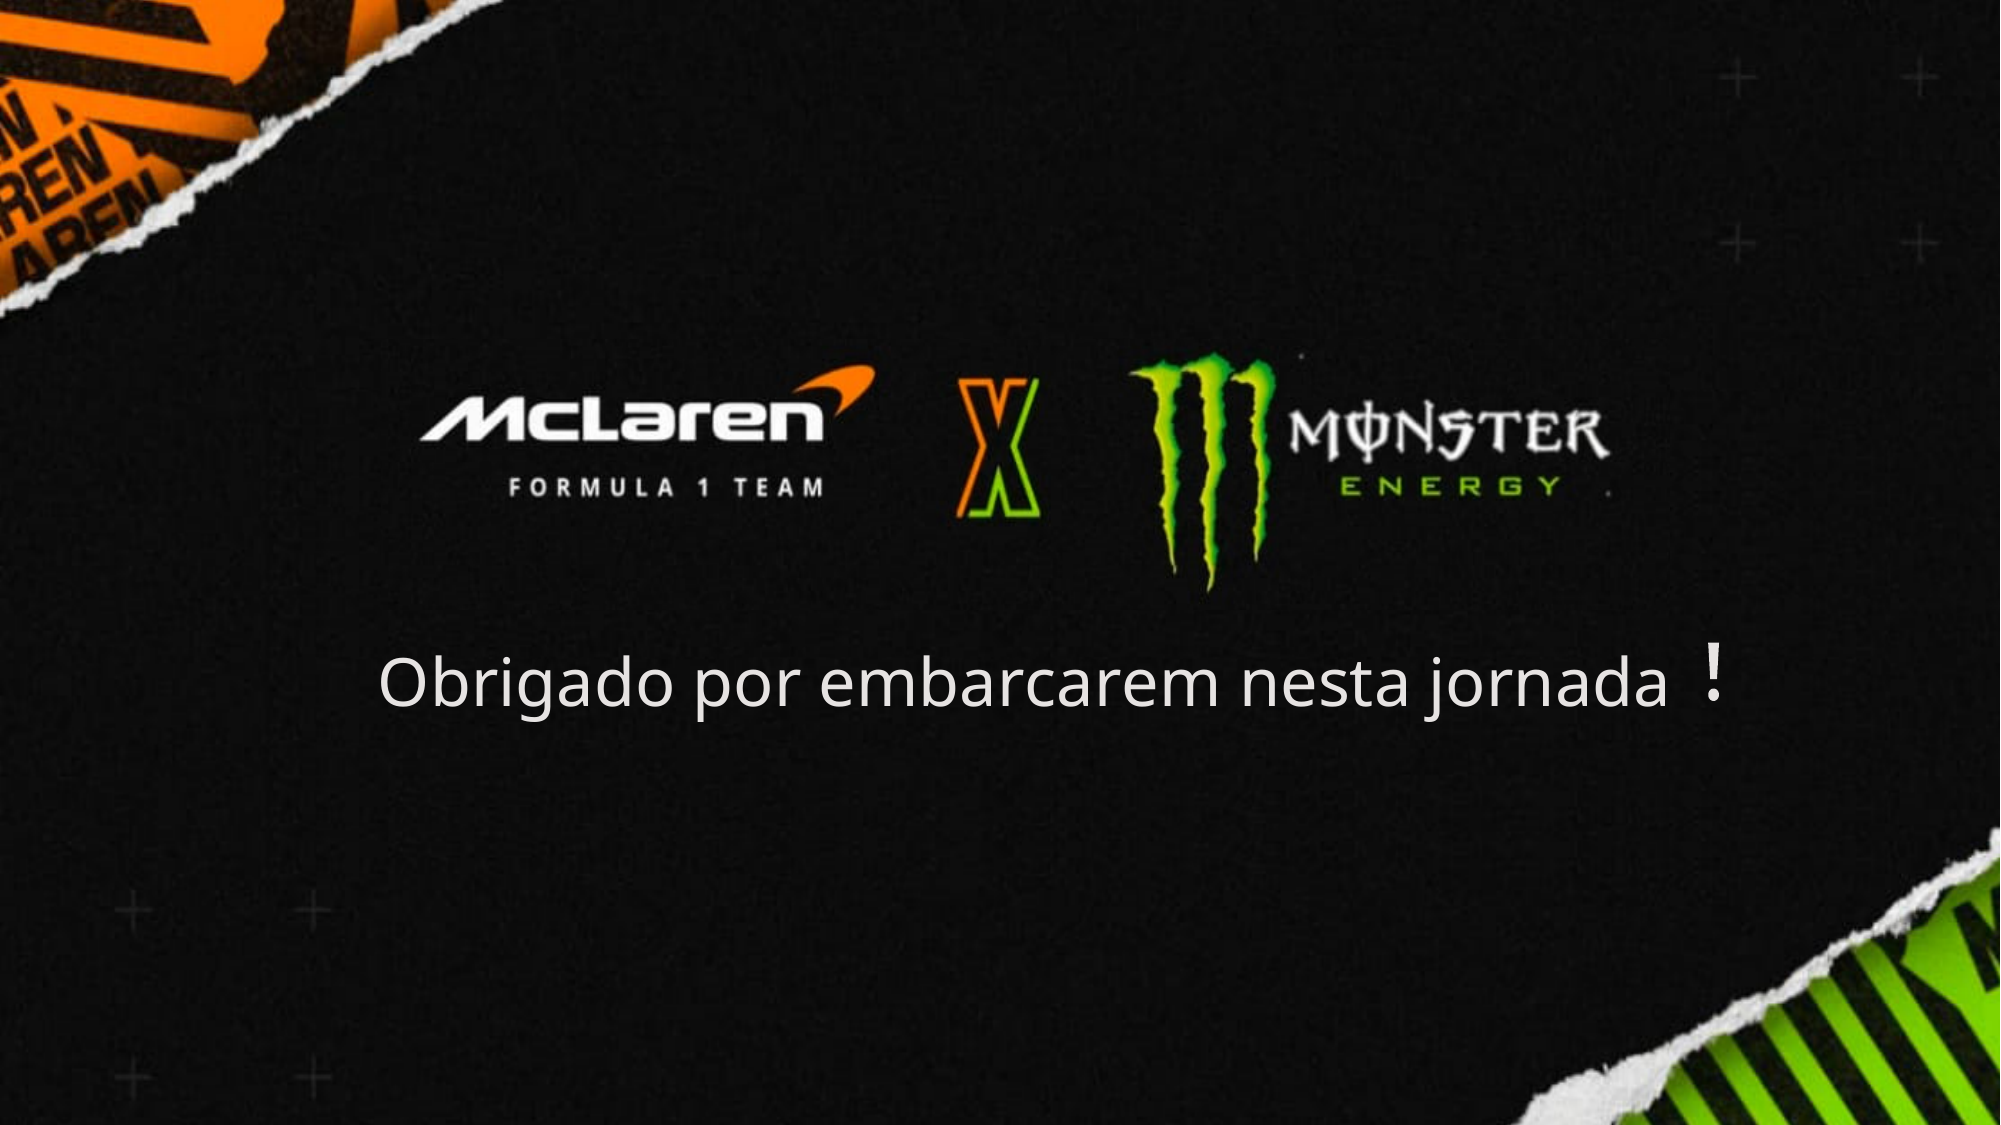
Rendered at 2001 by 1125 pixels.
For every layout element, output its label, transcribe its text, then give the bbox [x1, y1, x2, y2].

text_box Obrigado por embarcarem nesta jornada [0, 631, 2000, 728]
picture [0, 728, 2000, 1125]
picture [0, 0, 2000, 631]
text_box [1709, 690, 1718, 700]
text_box [1709, 644, 1718, 678]
